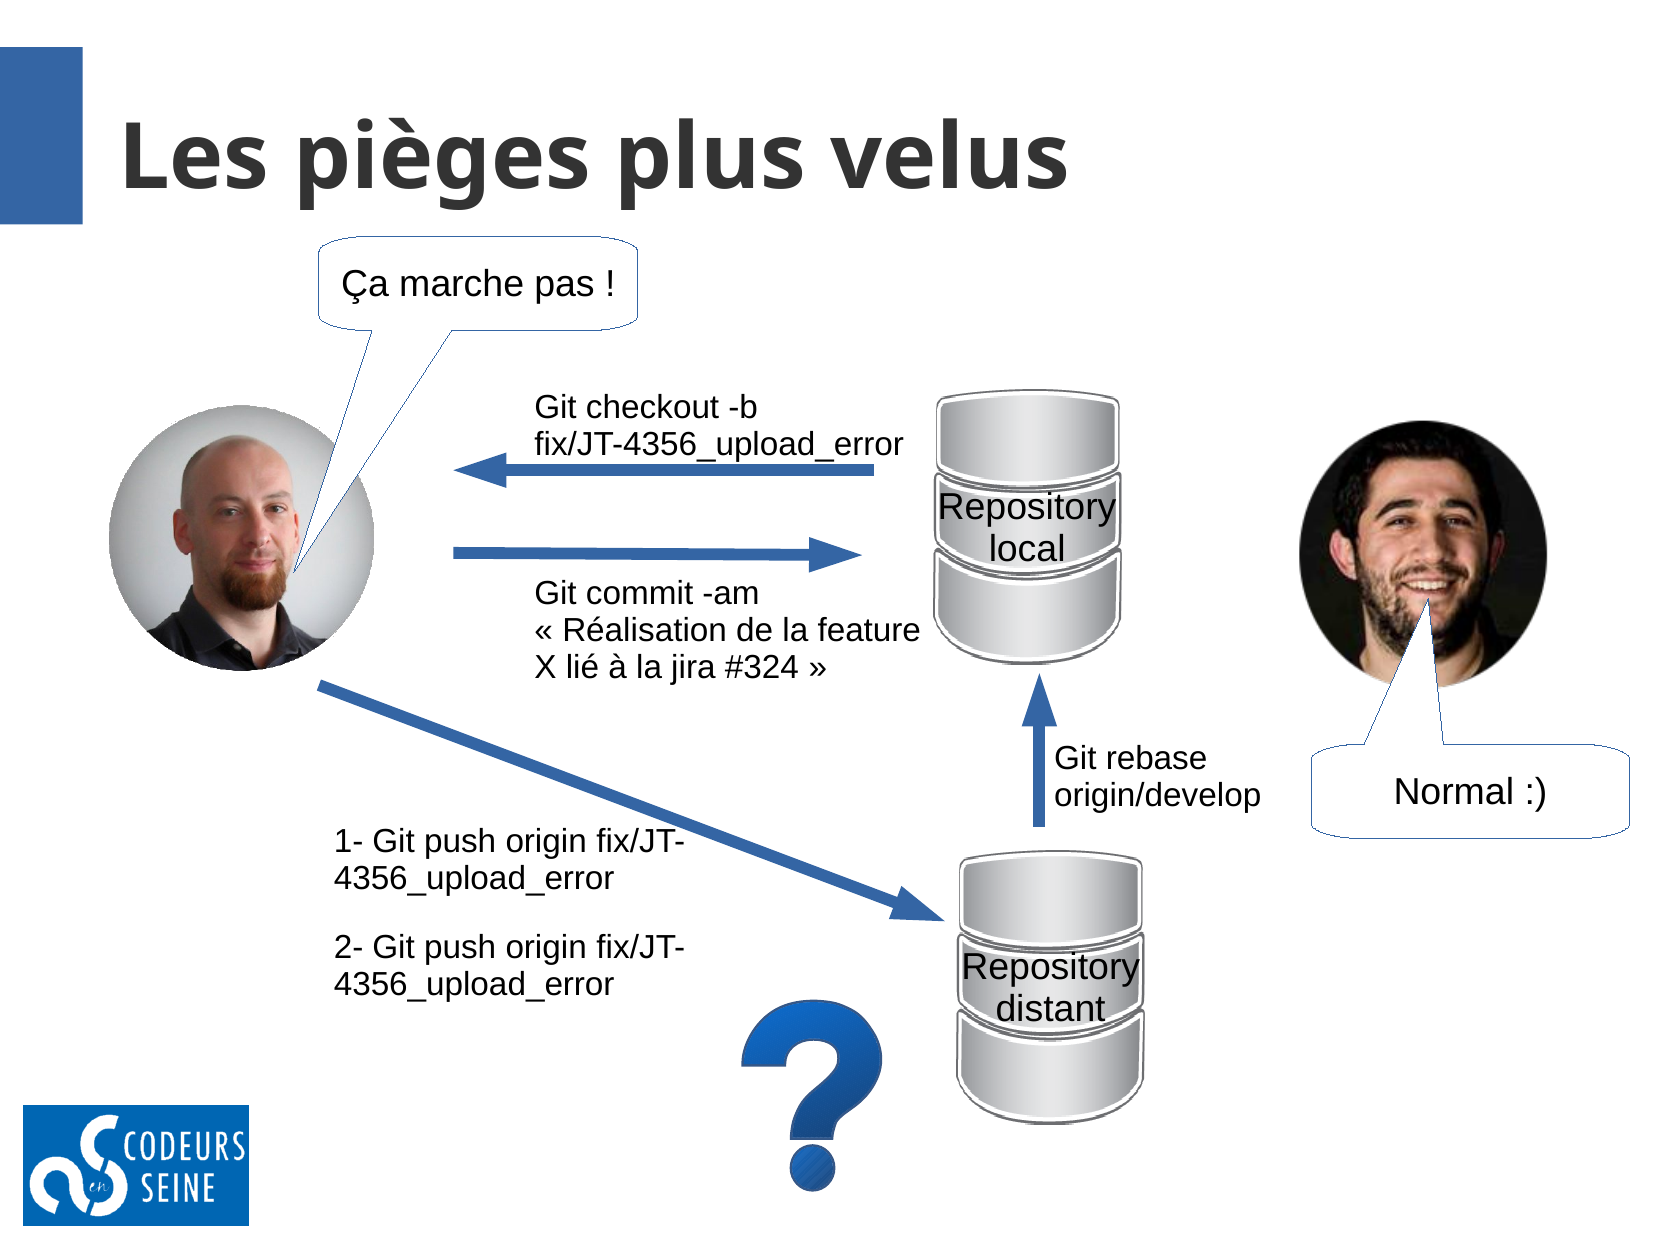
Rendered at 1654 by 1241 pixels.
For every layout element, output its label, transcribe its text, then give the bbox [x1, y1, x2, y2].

picture [1287, 410, 1563, 695]
picture [685, 963, 950, 1229]
picture [23, 1105, 249, 1226]
text_box 1- Git push origin fix/JT-4356_upload_error [318, 814, 733, 910]
text_box Git checkout -b fix/JT-4356_upload_error [519, 381, 920, 471]
text_box Git rebase origin/develop [1039, 732, 1277, 822]
picture [933, 389, 1122, 665]
text_box Normal :) [1311, 598, 1630, 839]
text_box Git commit -am « Réalisation de la feature X lié à la jira #324 » [519, 566, 957, 693]
title Les pièges plus velus [118, 49, 1571, 257]
picture [956, 850, 1145, 1126]
picture [103, 399, 378, 674]
text_box Ça marche pas ! [293, 236, 638, 573]
text_box 2- Git push origin fix/JT-4356_upload_error [318, 921, 733, 1016]
